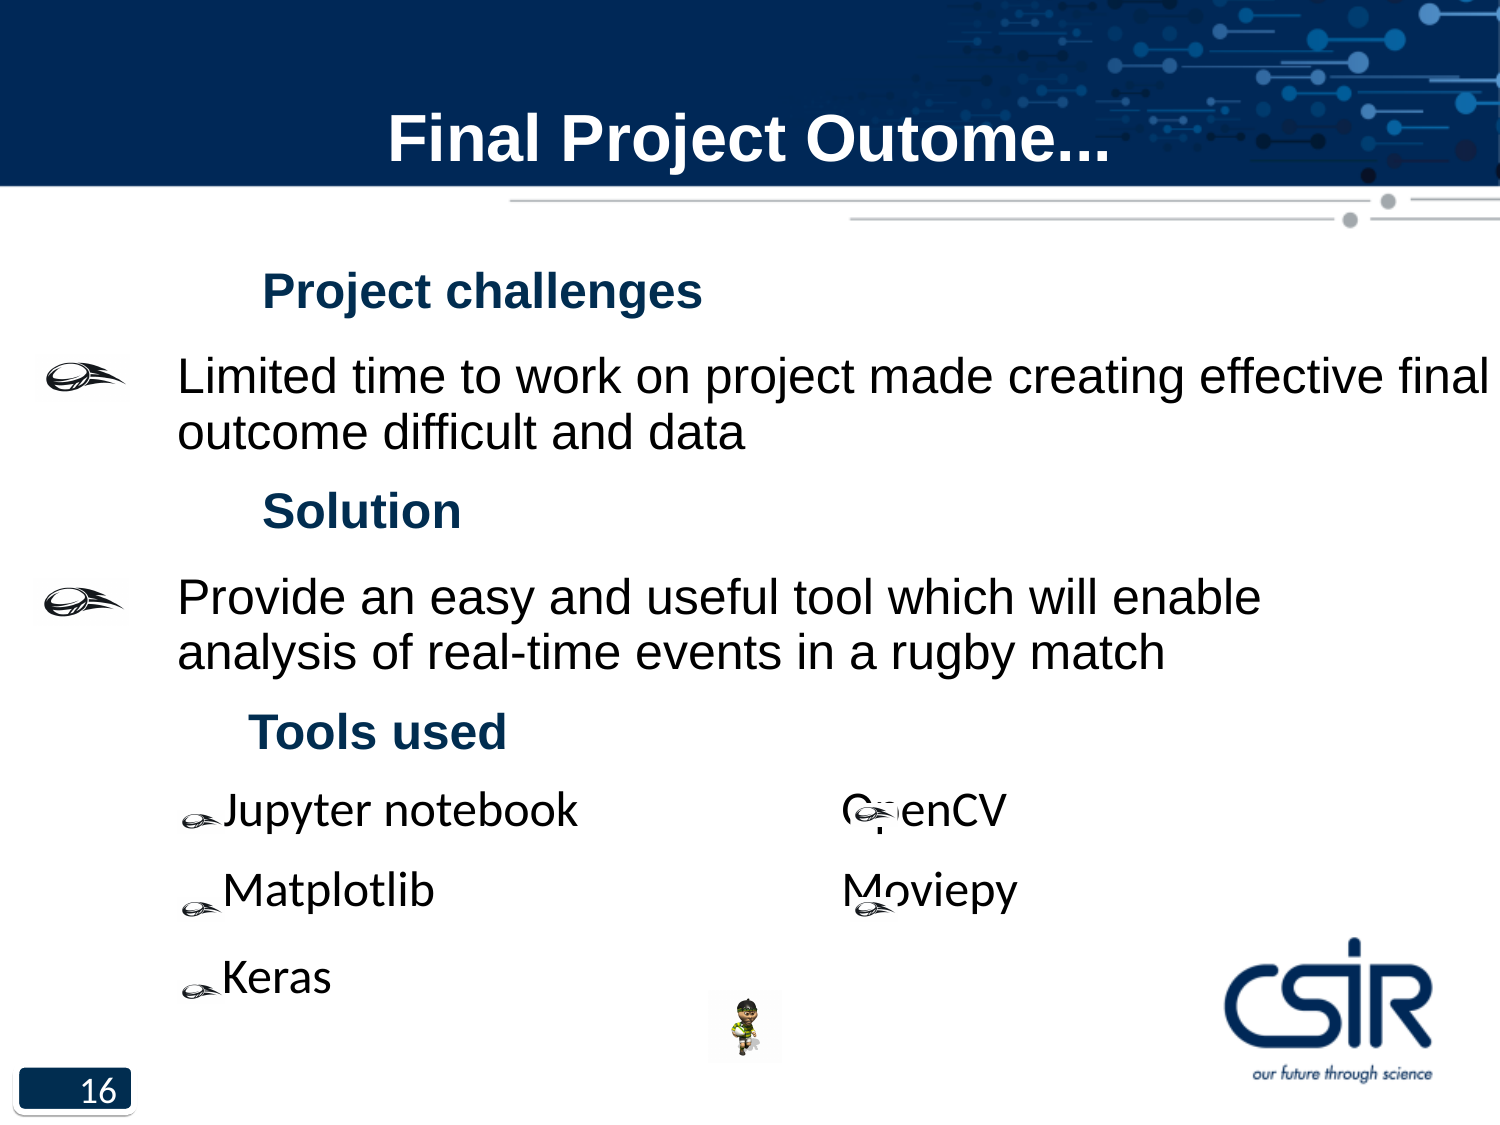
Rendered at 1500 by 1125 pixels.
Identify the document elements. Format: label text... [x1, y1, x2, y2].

picture [850, 803, 898, 827]
picture [177, 897, 225, 922]
title Final Project Outome... [75, 44, 1425, 233]
picture [0, 0, 1500, 1125]
list Project challenges Limited time to work on project made creating effective final outcome difficult and data Solution Provide an easy and useful tool which will enable analysis of real-time events in a rugby match Tools used Jupyter notebook OpenCV Matplotlib Moviepy Keras [106, 263, 1500, 1052]
picture [850, 897, 898, 922]
picture [177, 810, 225, 834]
picture [177, 980, 225, 1004]
